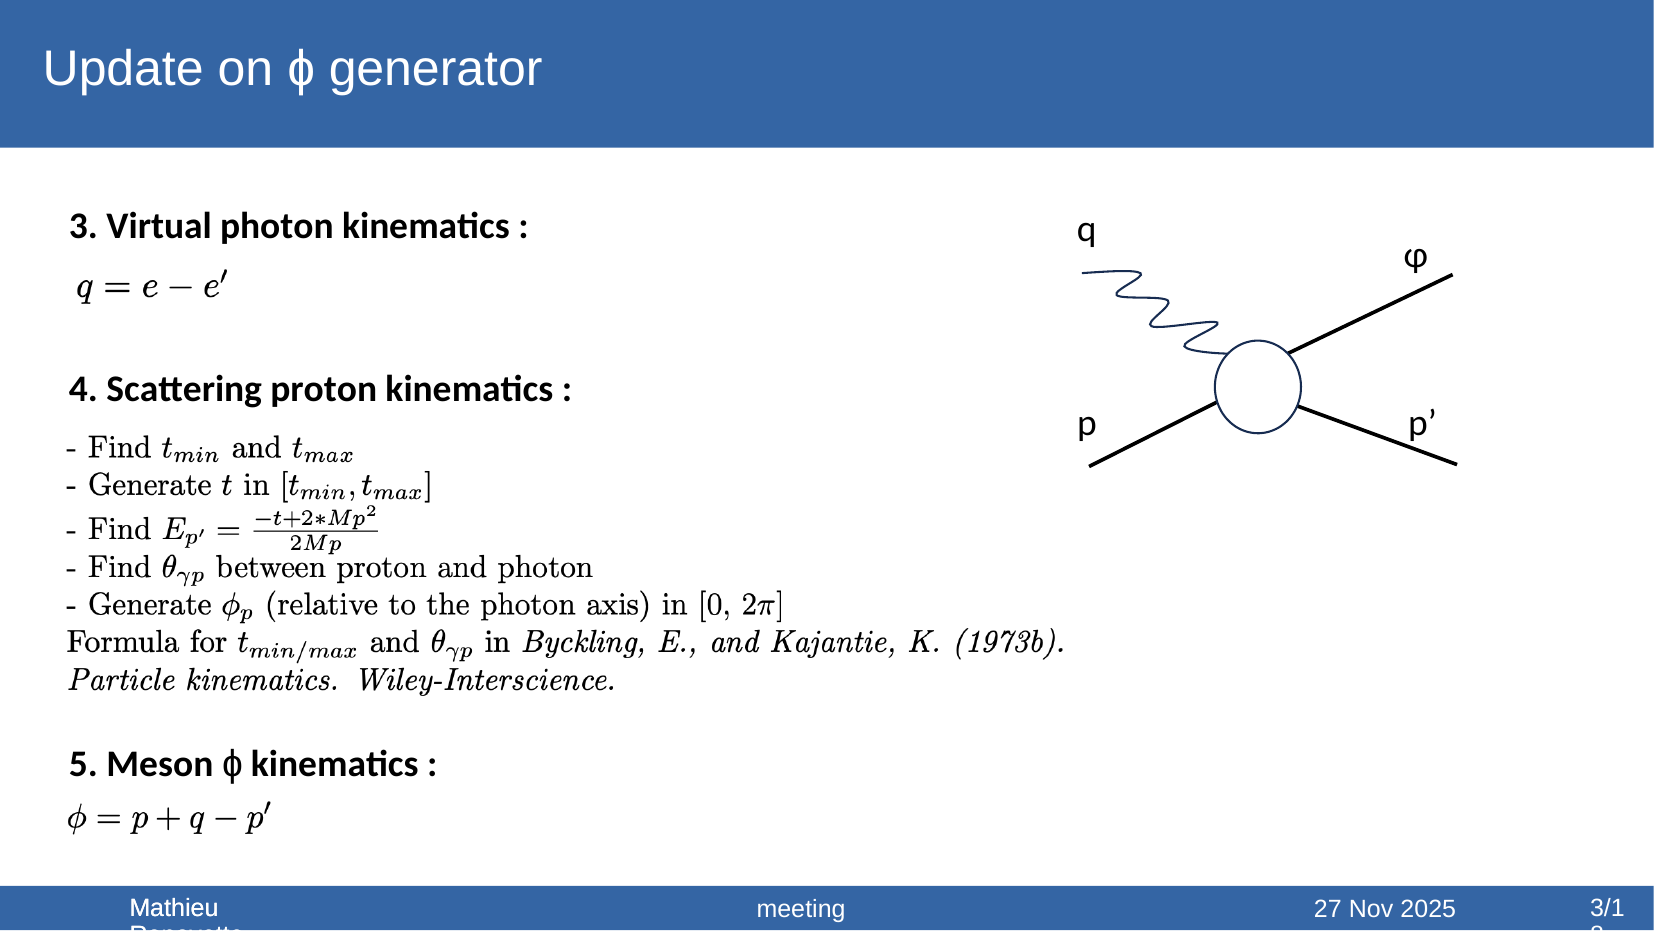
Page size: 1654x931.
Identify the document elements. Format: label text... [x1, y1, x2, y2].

text_box [0, 0, 1654, 148]
text_box [226, 885, 1592, 931]
text_box [1214, 340, 1301, 434]
text_box 3. Virtual photon kinematics : [53, 193, 556, 269]
text_box q [1061, 196, 1126, 258]
picture [53, 265, 244, 315]
text_box ɸ [1388, 222, 1453, 283]
text_box p’ [1393, 444, 1414, 452]
picture [53, 793, 282, 848]
text_box [0, 885, 131, 931]
text_box ɸ [1442, 277, 1453, 283]
text_box 3/18 [1575, 885, 1654, 930]
text_box p [1061, 390, 1126, 452]
picture [40, 419, 1084, 714]
text_box p’ [1393, 390, 1458, 452]
text_box 5. Meson ɸ kinematics : [53, 731, 556, 792]
text_box meeting [734, 887, 953, 931]
text_box Mathieu Ronayette [114, 885, 355, 929]
text_box 4. Scattering proton kinematics : [53, 356, 854, 417]
text_box 27 Nov 2025 [1299, 887, 1536, 931]
text_box Update on ɸ generator [27, 32, 886, 106]
